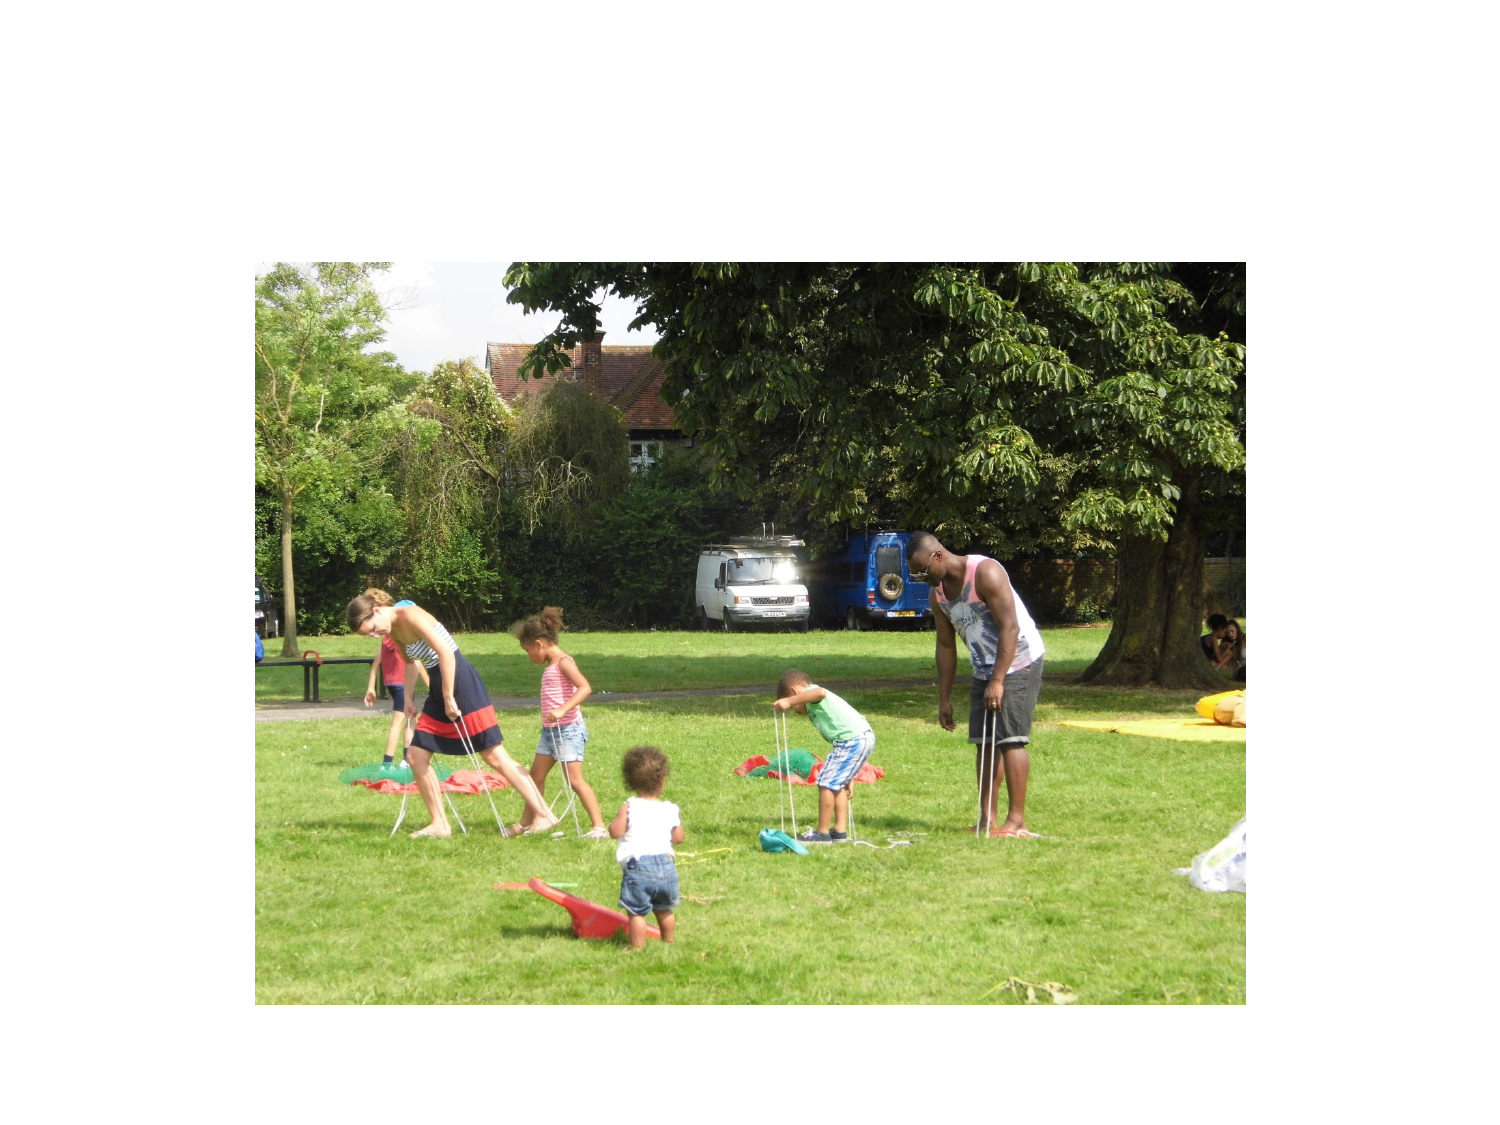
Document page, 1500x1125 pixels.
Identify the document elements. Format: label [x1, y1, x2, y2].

picture [255, 262, 1246, 1005]
